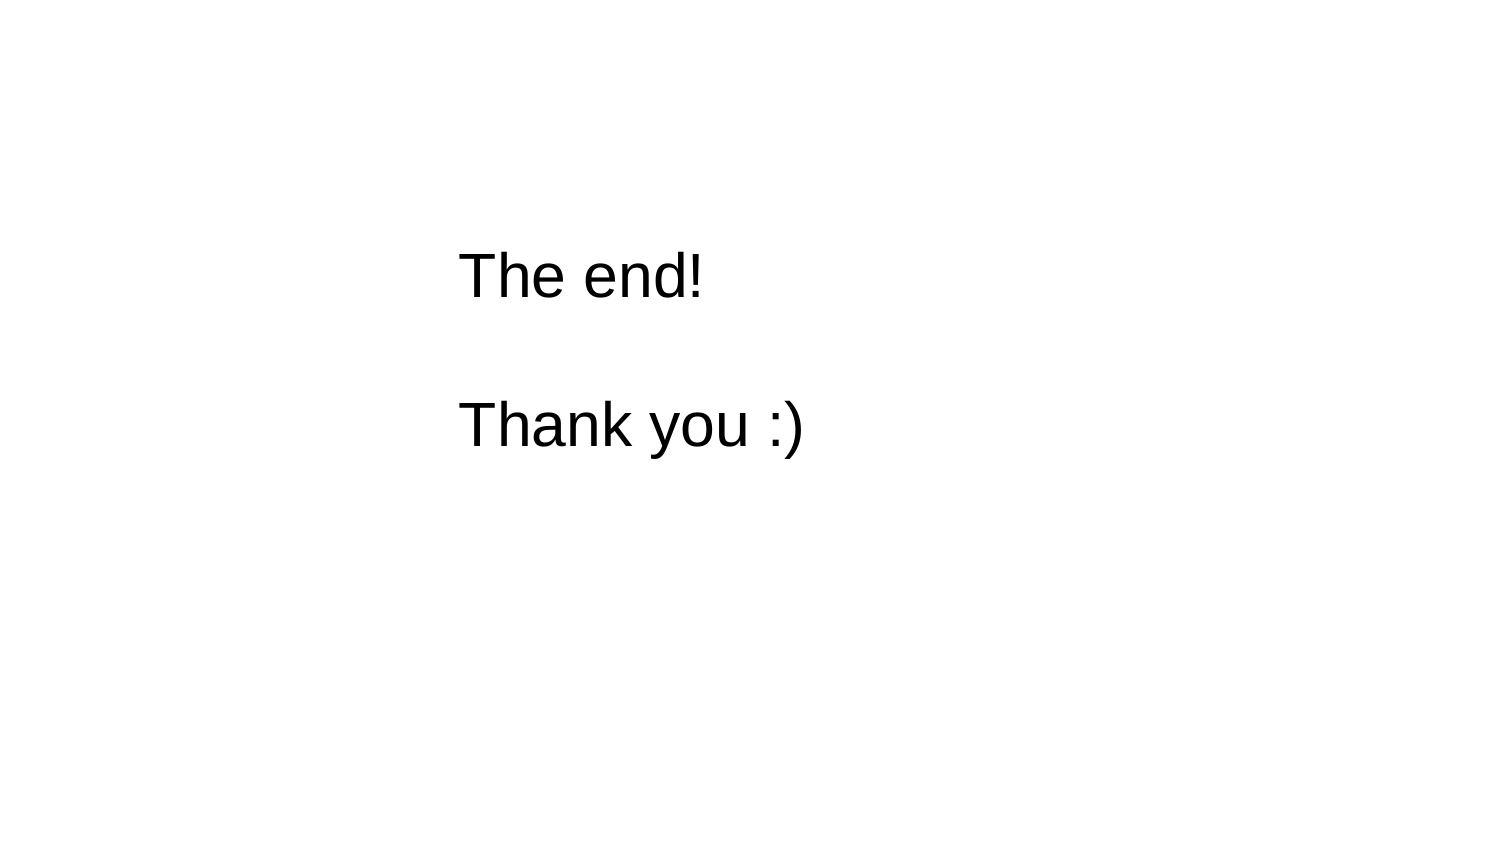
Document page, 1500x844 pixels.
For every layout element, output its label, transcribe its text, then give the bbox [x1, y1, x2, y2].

text_box The end! Thank you :) [443, 219, 999, 459]
